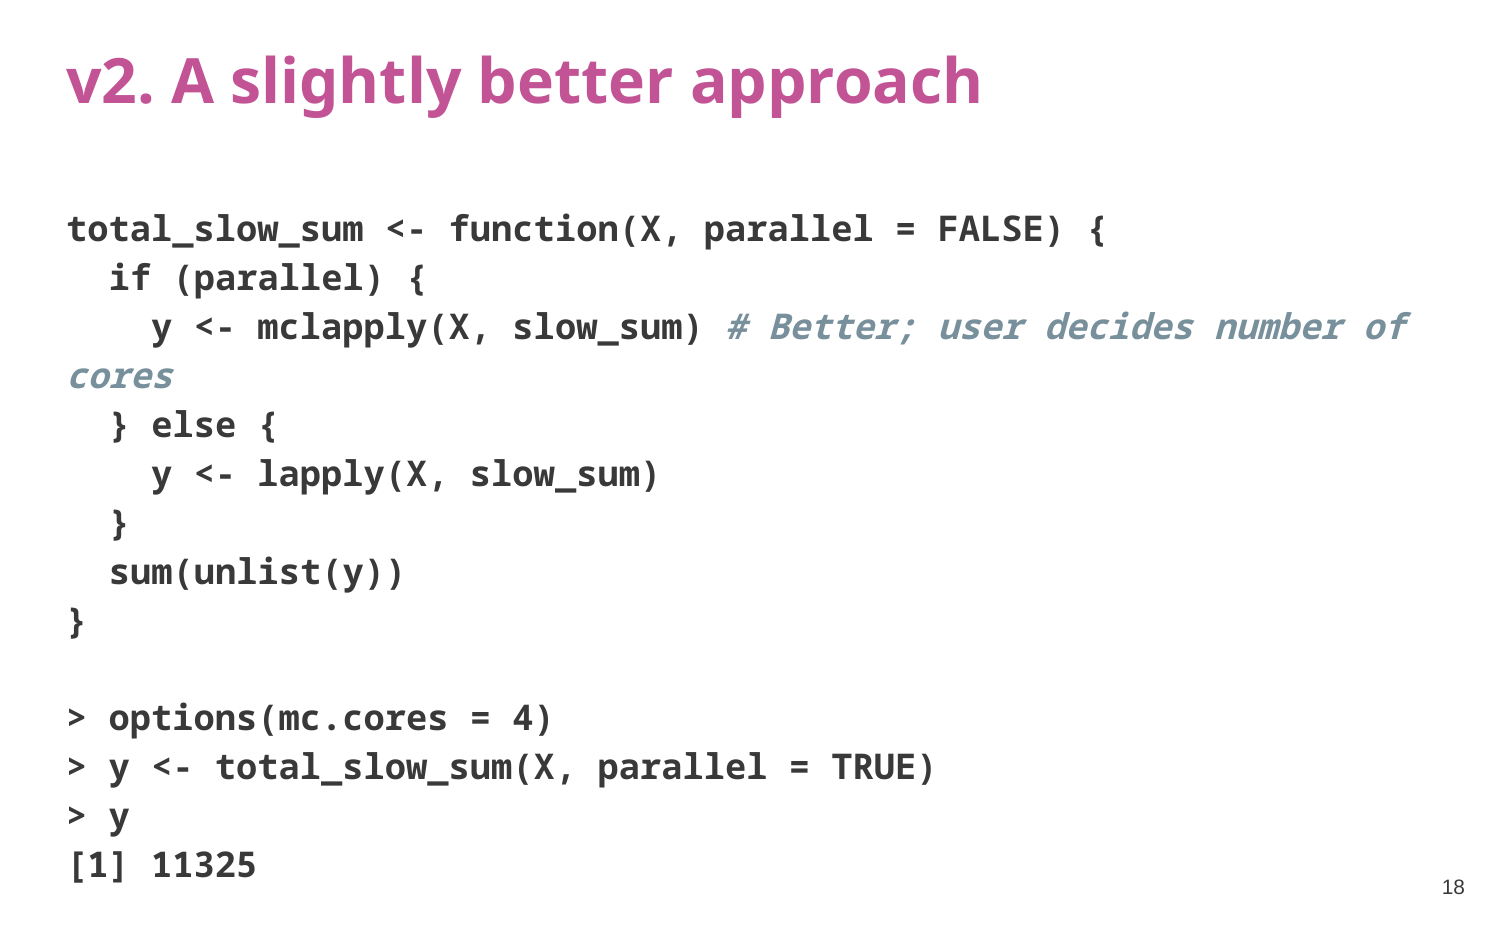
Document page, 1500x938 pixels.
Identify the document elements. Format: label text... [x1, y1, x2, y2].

slide_number <number> [1389, 849, 1480, 922]
list total_slow_sum <- function(X, parallel = FALSE) { if (parallel) { y <- mclapply(X, slow_sum) # Better; user decides number of cores } else { y <- lapply(X, slow_sum) } sum(unlist(y)) } > options(mc.cores = 4) > y <- total_slow_sum(X, parallel = TRUE) > y [1] 11325 [51, 185, 1449, 877]
title v2. A slightly better approach [51, 25, 1449, 130]
